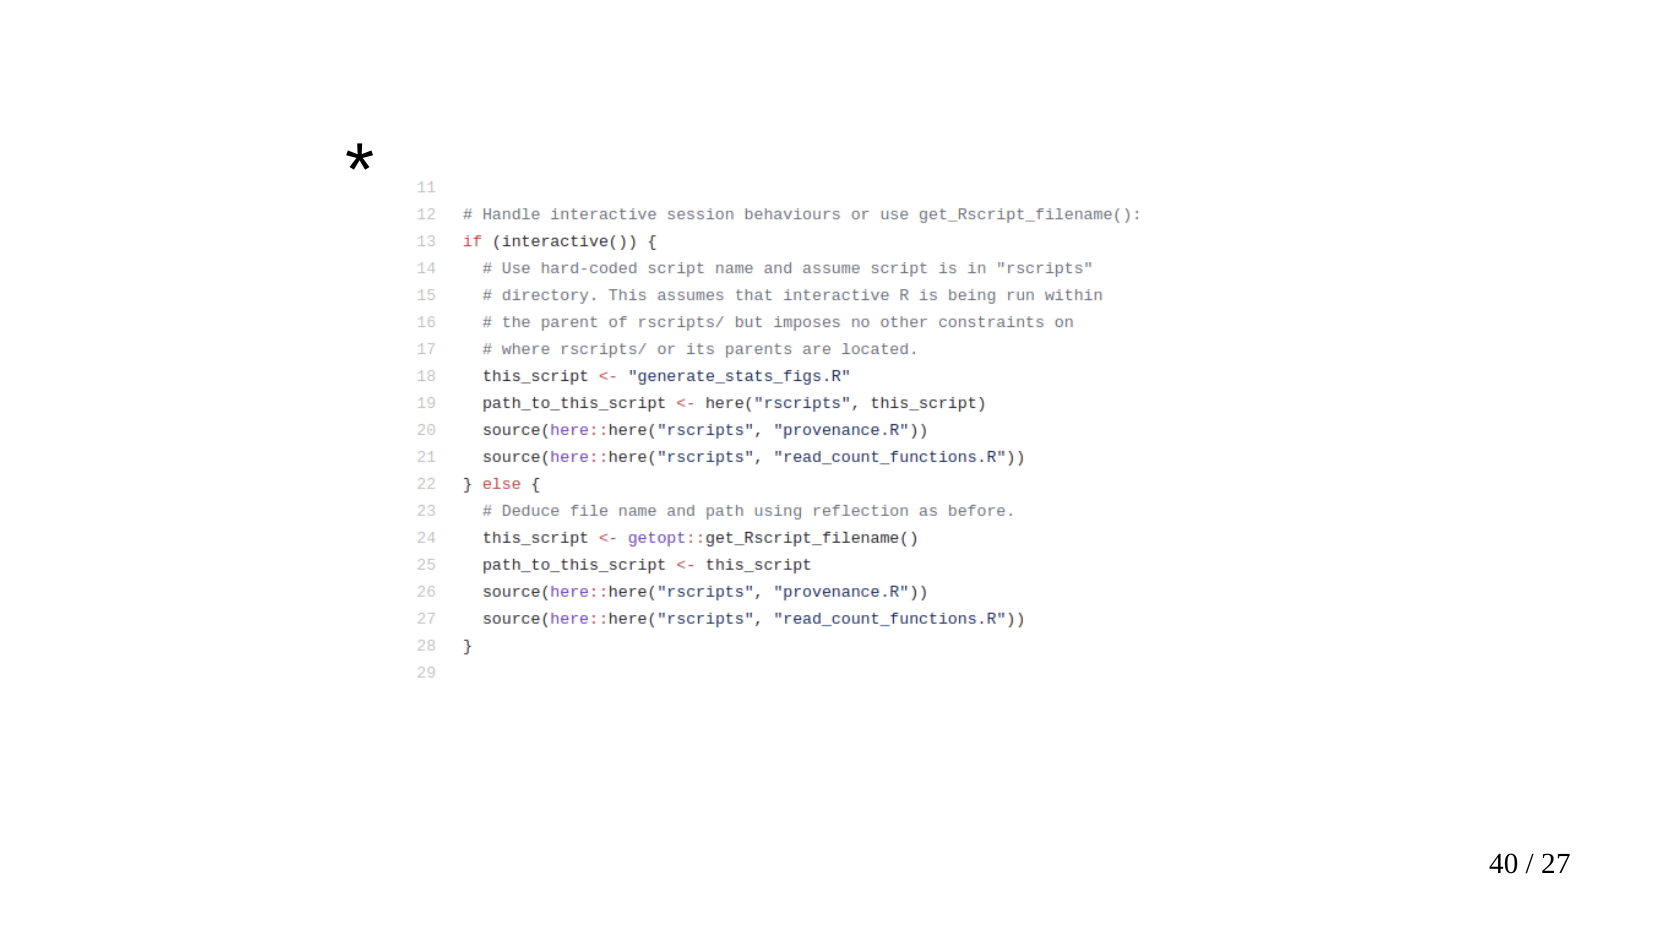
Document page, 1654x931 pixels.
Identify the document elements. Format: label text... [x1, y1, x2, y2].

picture [395, 177, 1223, 686]
text_box * [330, 120, 414, 220]
